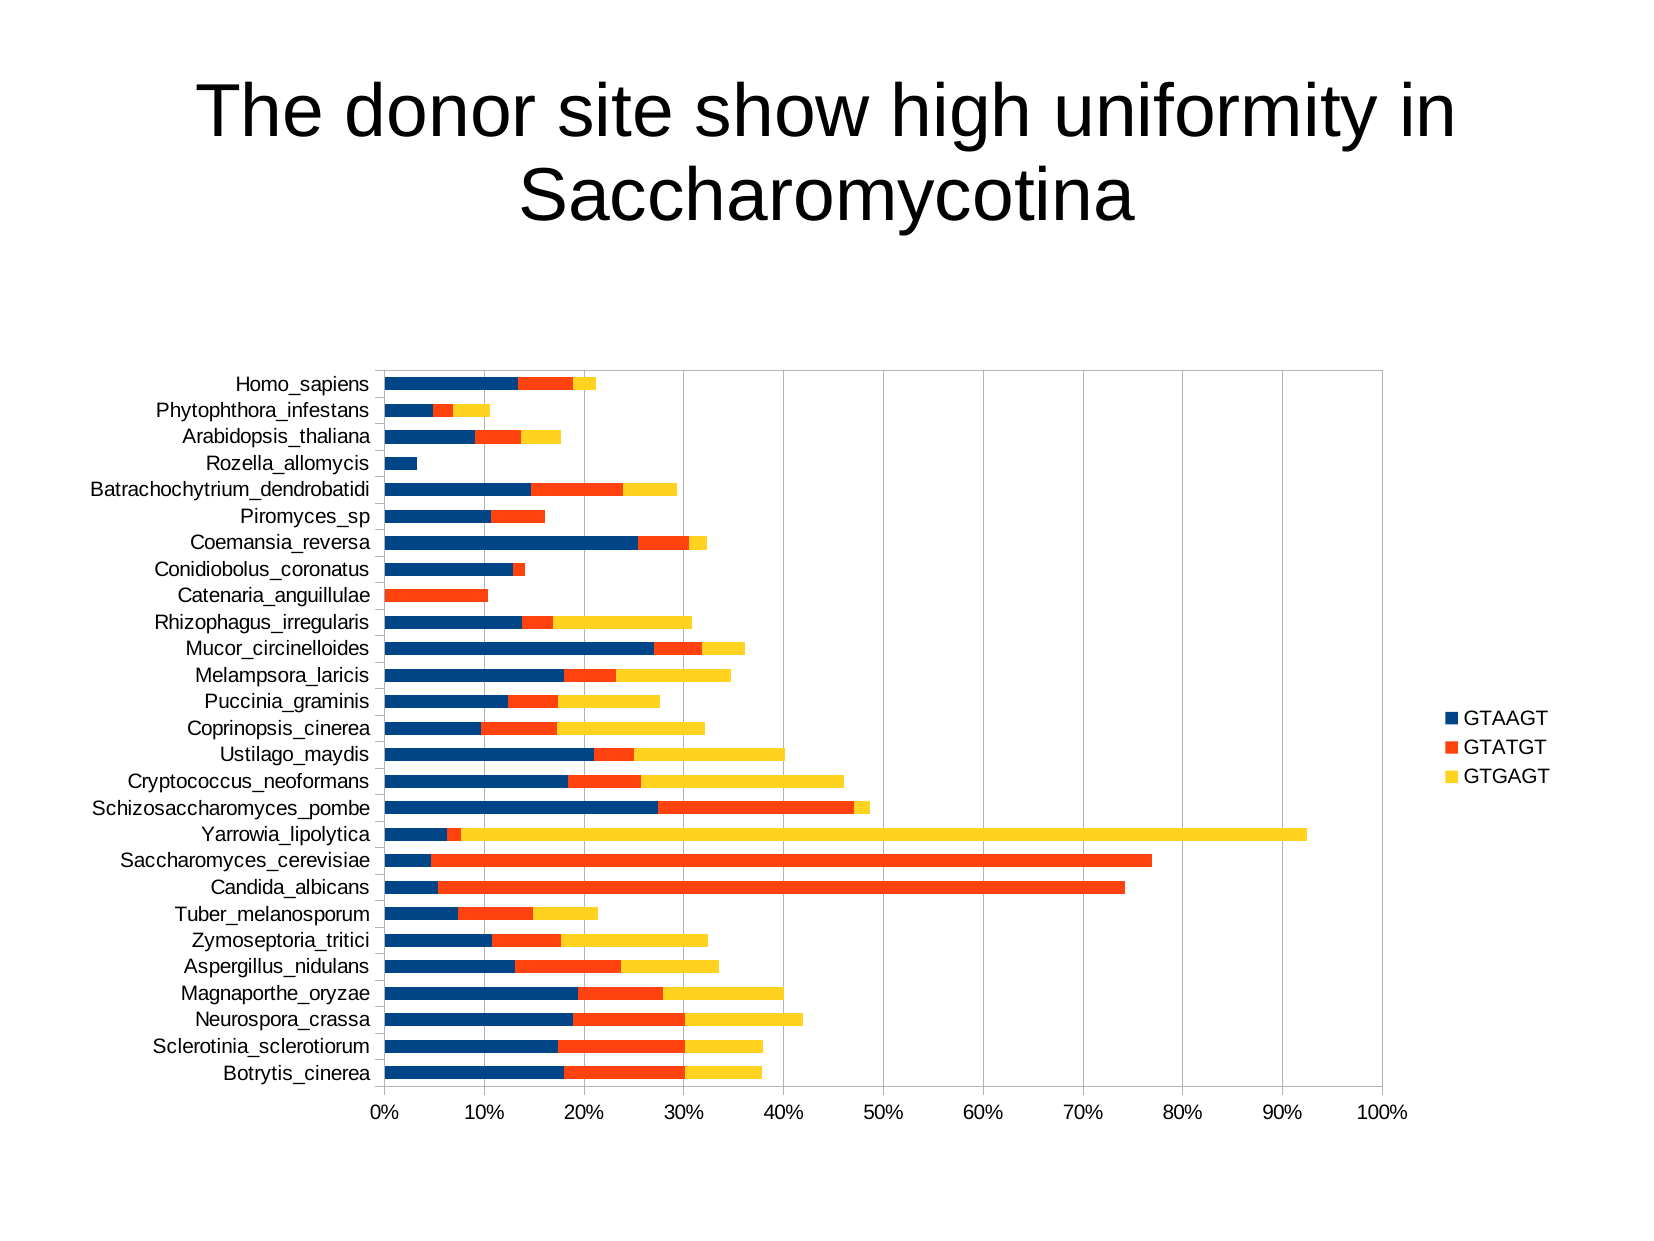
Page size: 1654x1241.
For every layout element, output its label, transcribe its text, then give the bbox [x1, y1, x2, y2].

chart [60, 355, 1569, 1141]
title The donor site show high uniformity in Saccharomycotina [82, 49, 1571, 257]
